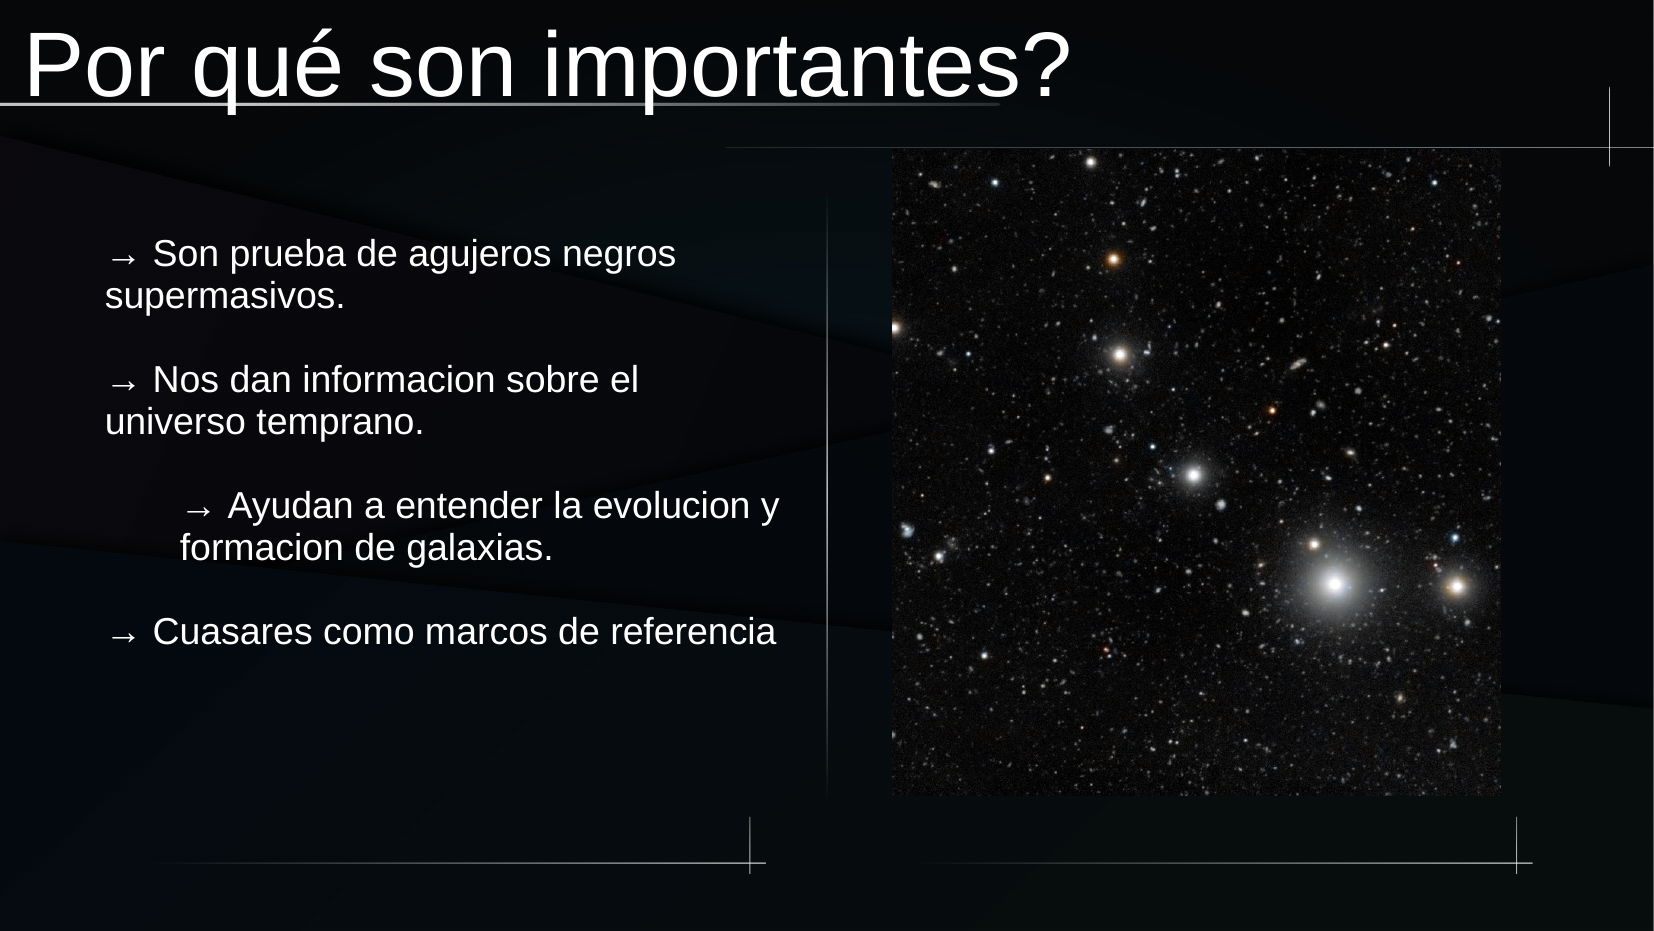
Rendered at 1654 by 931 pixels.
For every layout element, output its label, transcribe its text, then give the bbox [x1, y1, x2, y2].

title Por qué son importantes? [23, 11, 1589, 119]
picture [0, 0, 1654, 931]
text_box → Son prueba de agujeros negros supermasivos. → Nos dan informacion sobre el universo temprano. → Ayudan a entender la evolucion y formacion de galaxias. → Cuasares como marcos de referencia [90, 225, 796, 702]
